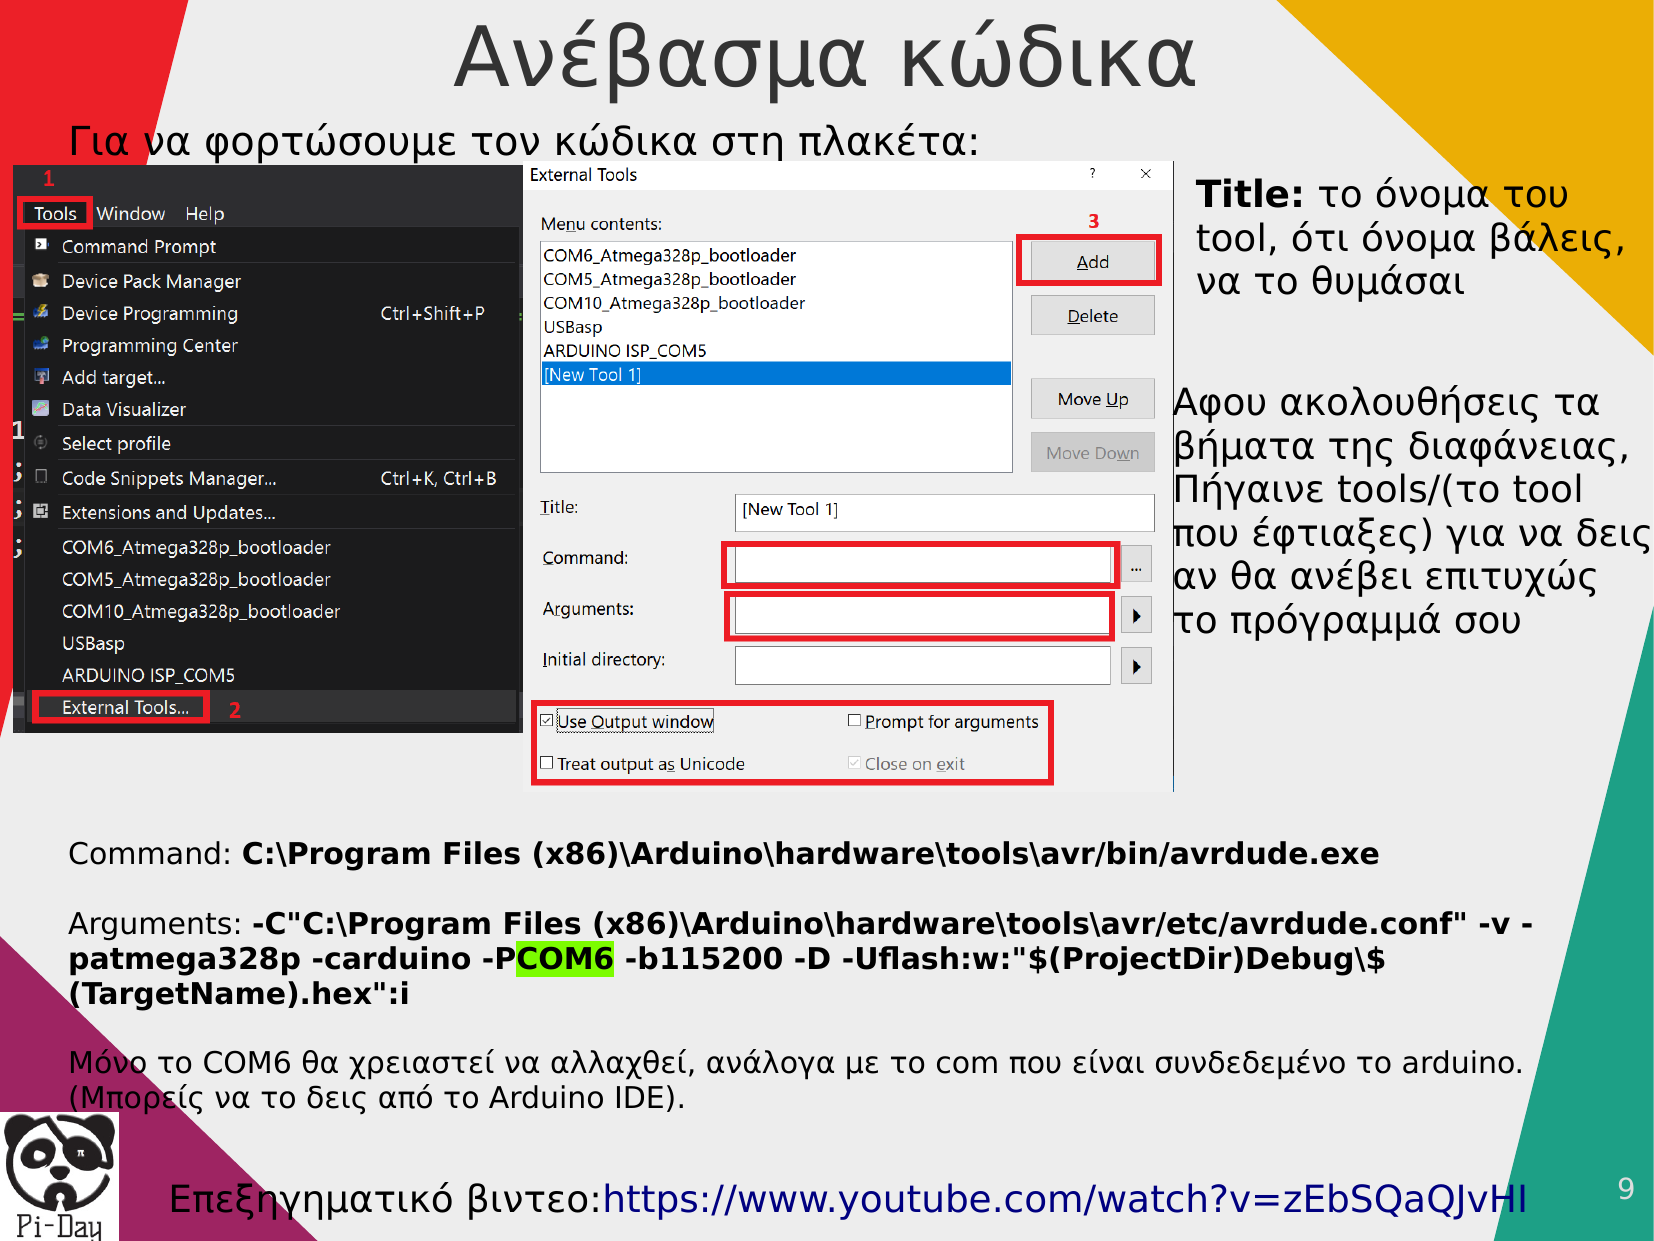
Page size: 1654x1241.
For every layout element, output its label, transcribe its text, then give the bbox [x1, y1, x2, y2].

list Για να φορτώσουμε τον κώδικα στη πλακέτα: Command: C:\Program Files (x86)\Arduino\hardware\tools\avr/bin/avrdude.exe Arguments: -C"C:\Program Files (x86)\Arduino\hardware\tools\avr/etc/avrdude.conf" -v -patmega328p -carduino -PCOM6 -b115200 -D -Uflash:w:"$(ProjectDir)Debug\$(TargetName).hex":i Μόνο το COM6 θα χρειαστεί να αλλαχθεί, ανάλογα με το com που είναι συνδεδεμένο το arduino. (Μπορείς να το δεις από το Arduino IDE). [0, 118, 1654, 1158]
text_box Επεξηγηματικό βιντεο:https://www.youtube.com/watch?v=zEbSQaQJvHI [153, 1170, 1571, 1229]
picture [0, 1112, 119, 1241]
title Ανέβασμα κώδικα [114, 9, 1539, 107]
text_box Title: το όνομα του tool, ότι όνομα βάλεις, να το θυμάσαι [1181, 165, 1642, 311]
picture [13, 161, 1174, 792]
text_box Αφου ακολουθήσεις τα βήματα της διαφάνειας, Πήγαινε tools/(το tool που έφτιαξες) για να δεις αν θα ανέβει επιτυχώς το πρόγραμμά σου [1157, 373, 1654, 650]
